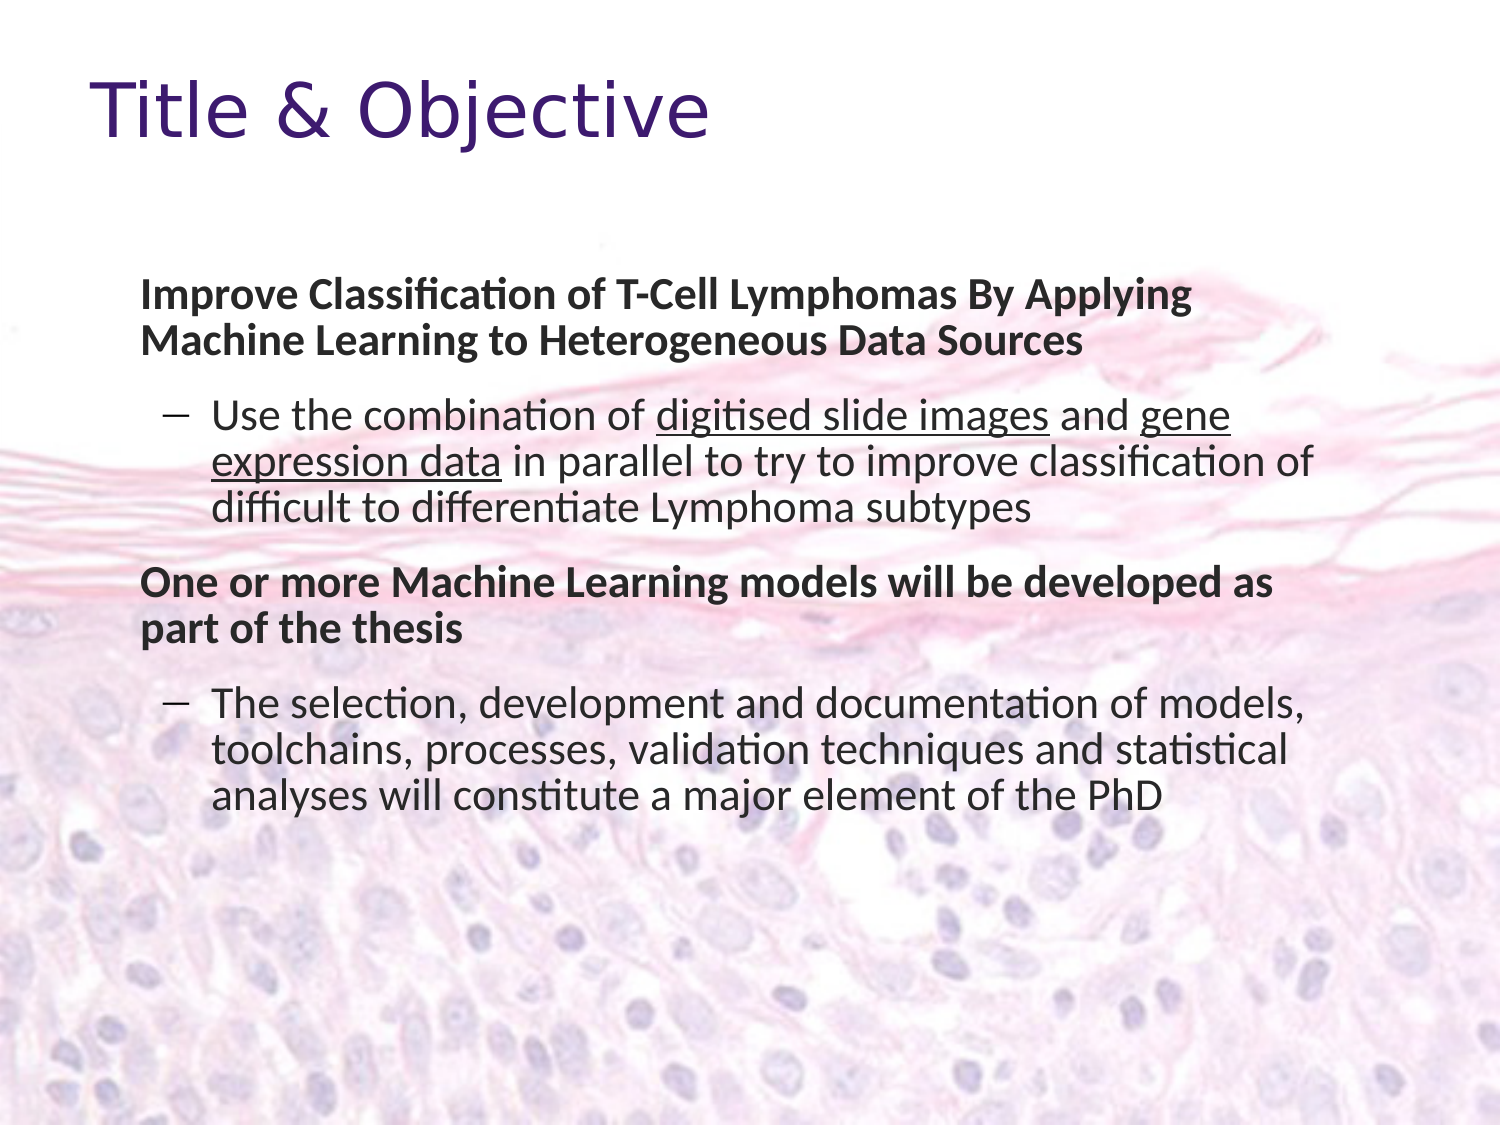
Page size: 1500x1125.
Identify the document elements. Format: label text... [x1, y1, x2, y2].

title Title & Objective [75, 45, 1423, 171]
list Improve Classification of T-Cell Lymphomas By Applying Machine Learning to Heterogeneous Data Sources Use the combination of digitised slide images and gene expression data in parallel to try to improve classification of difficult to differentiate Lymphoma subtypes One or more Machine Learning models will be developed as part of the thesis The selection, development and documentation of models, toolchains, processes, validation techniques and statistical analyses will constitute a major element of the PhD [140, 275, 1329, 871]
picture [0, 124, 1500, 1125]
